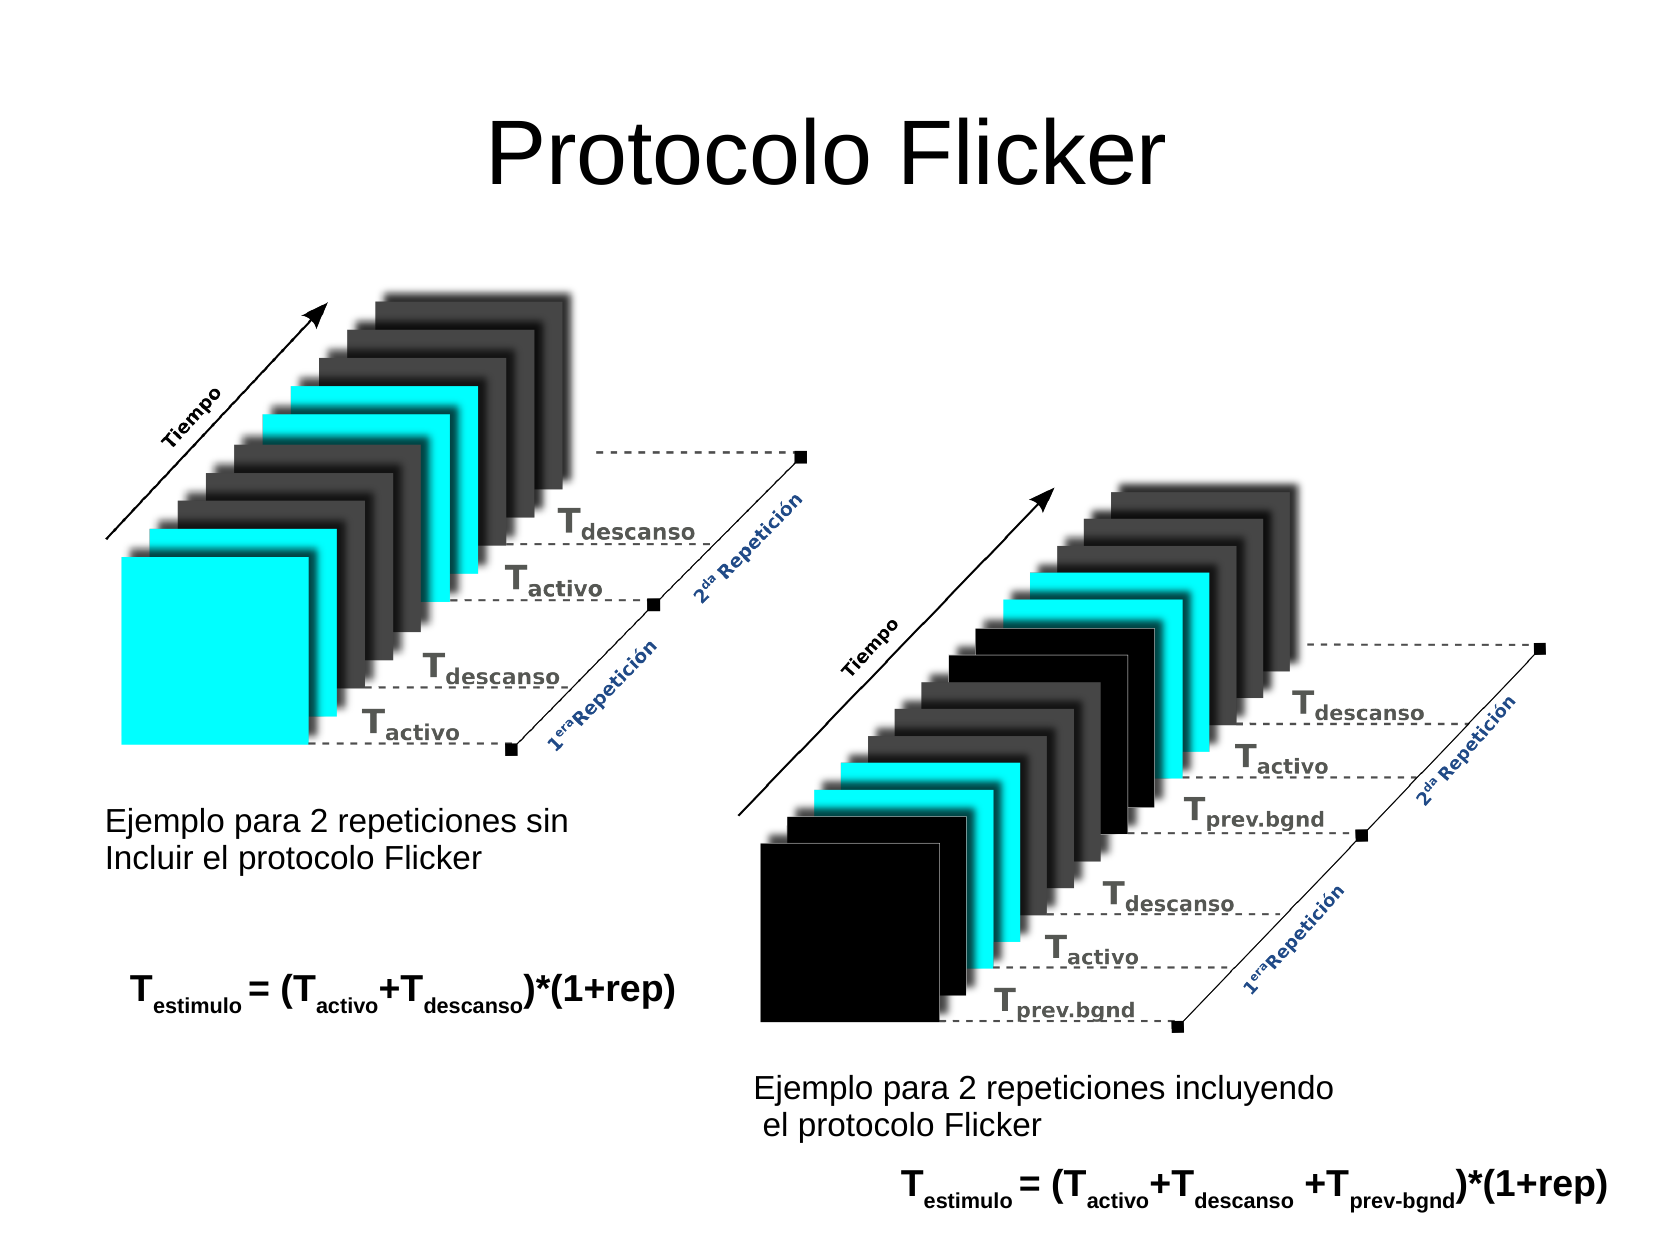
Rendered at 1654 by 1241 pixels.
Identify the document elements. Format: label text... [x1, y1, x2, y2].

text_box Testimulo = (Tactivo+Tdescanso)*(1+rep) [115, 960, 692, 1026]
text_box Ejemplo para 2 repeticiones incluyendo el protocolo Flicker [738, 1062, 1351, 1153]
text_box Ejemplo para 2 repeticiones sin Incluir el protocolo Flicker [90, 795, 594, 885]
text_box Testimulo = (Tactivo+Tdescanso +Tprev-bgnd)*(1+rep) [886, 1155, 1624, 1221]
picture [105, 284, 1546, 1033]
title Protocolo Flicker [82, 49, 1571, 257]
